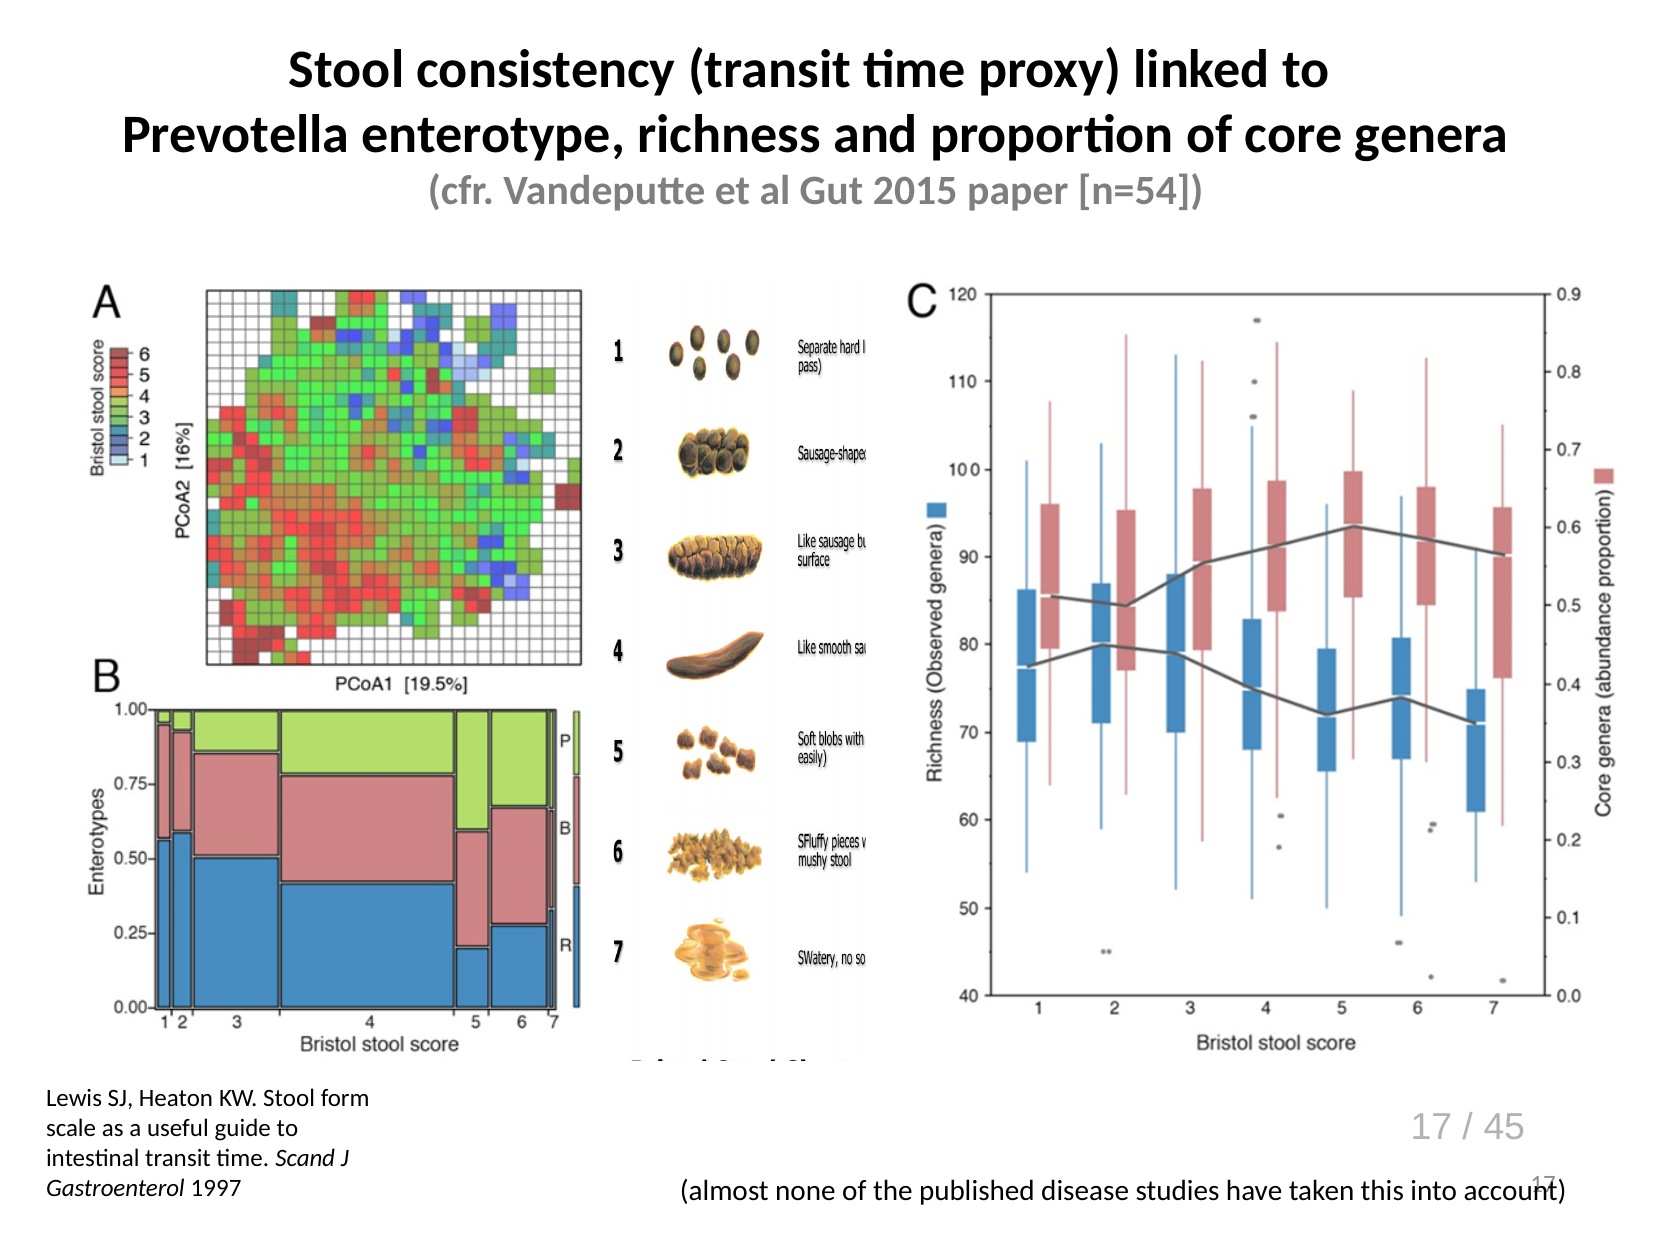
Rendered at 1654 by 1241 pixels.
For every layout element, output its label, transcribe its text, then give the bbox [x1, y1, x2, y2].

title Stool consistency (transit time proxy) linked to Prevotella enterotype, richness and proportion of core genera (cfr. Vandeputte et al Gut 2015 paper [n=54]) [31, 0, 1601, 279]
text_box <number> / 45 [1395, 1098, 1654, 1161]
picture [86, 279, 595, 1061]
text_box (almost none of the published disease studies have taken this into account) [664, 1164, 1589, 1215]
picture [900, 278, 1620, 1061]
text_box Lewis SJ, Heaton KW. Stool form scale as a useful guide to intestinal transit time. Scand J Gastroenterol 1997 [31, 1073, 395, 1209]
picture [613, 279, 866, 1061]
